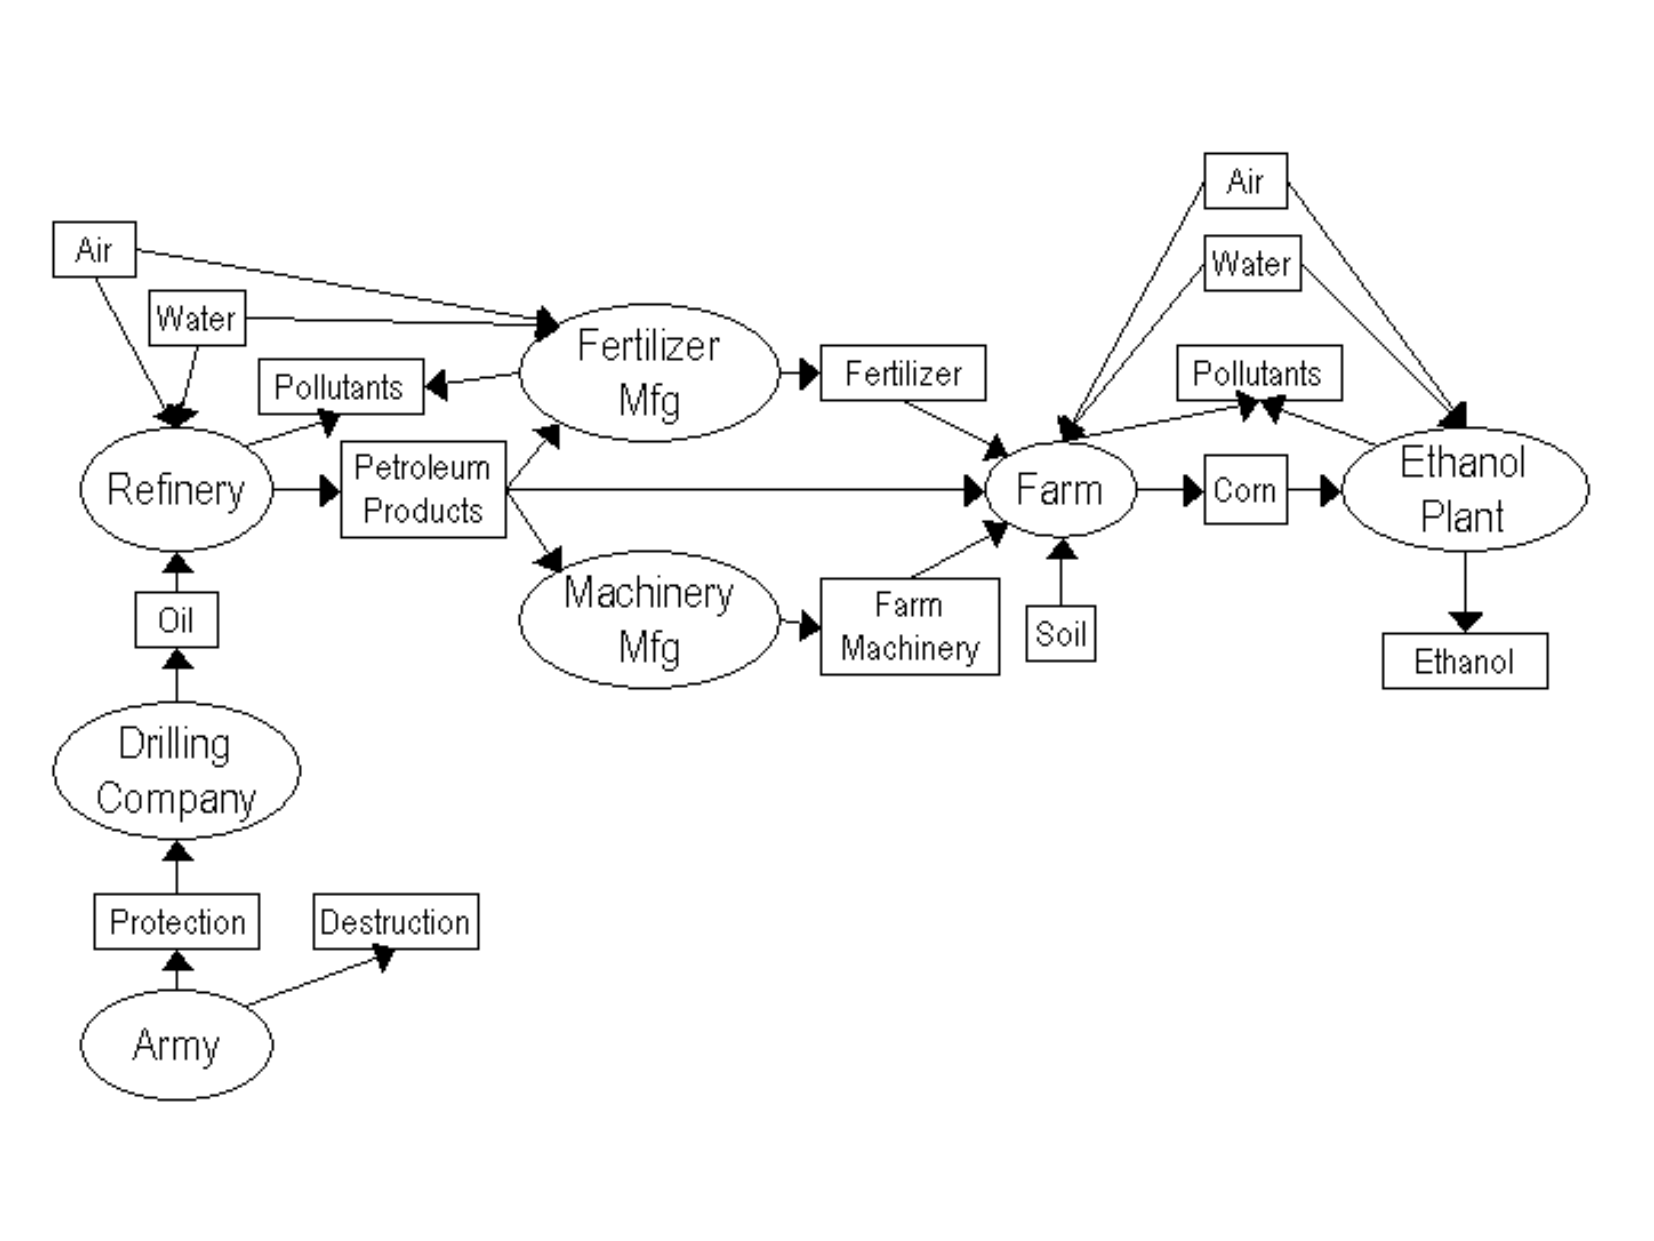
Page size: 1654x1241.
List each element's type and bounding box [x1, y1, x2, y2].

picture [37, 137, 1602, 1120]
